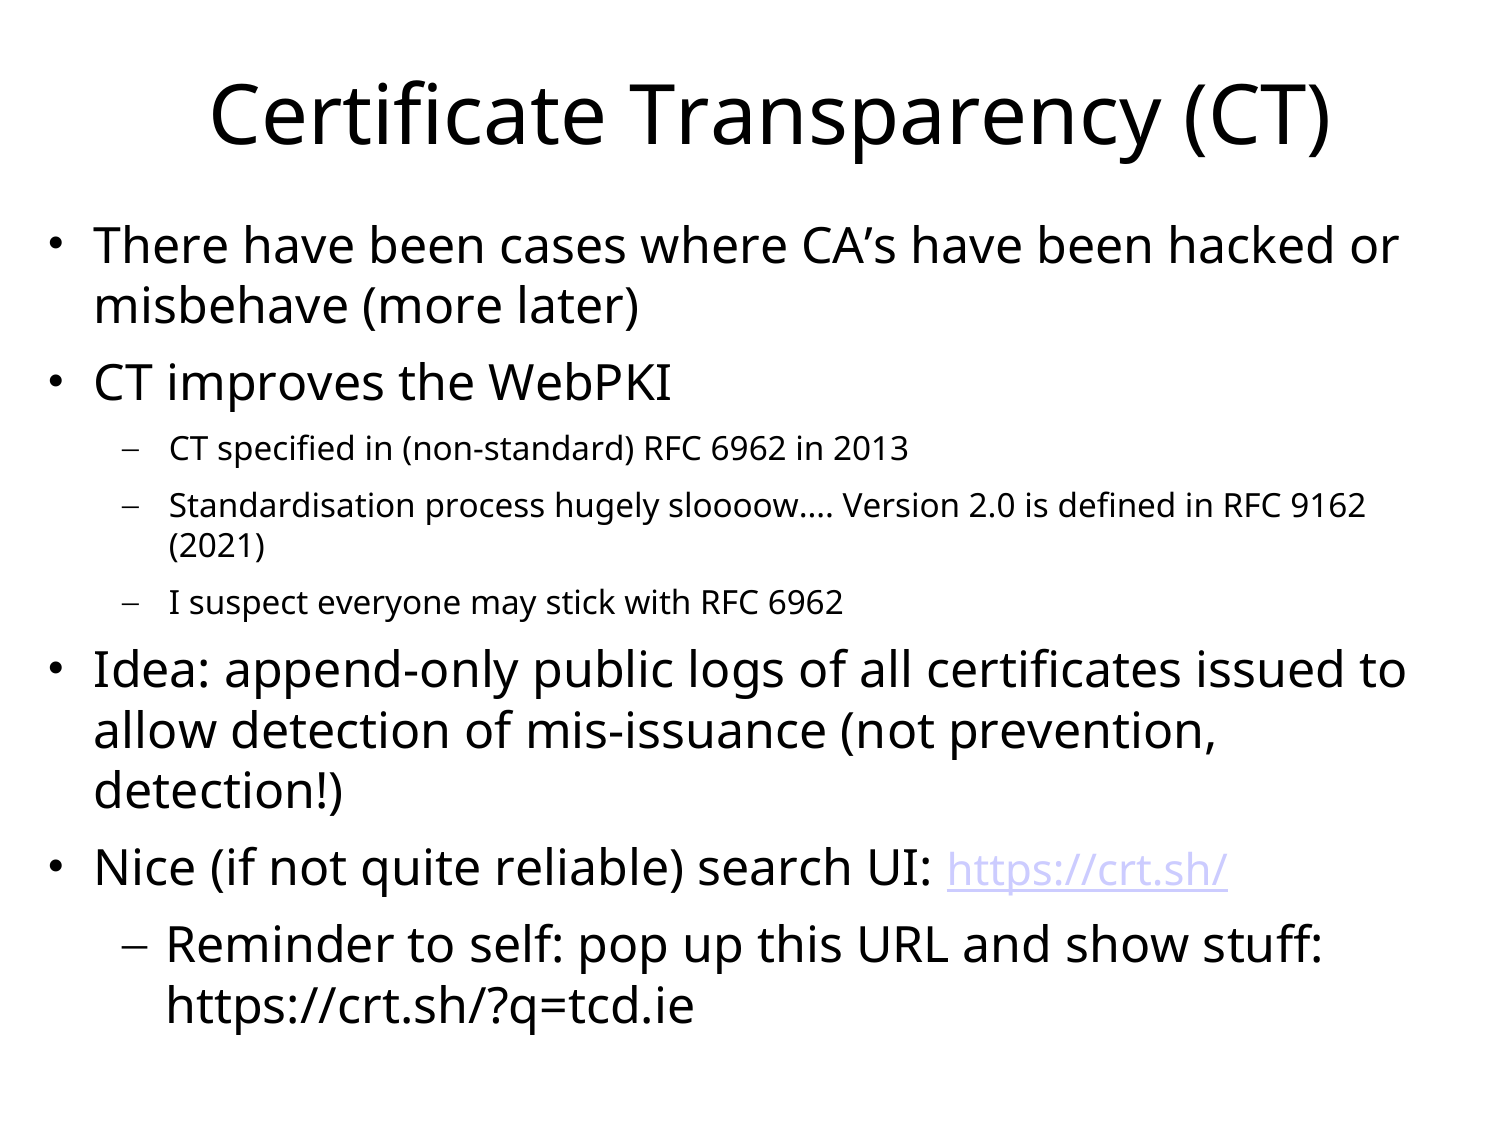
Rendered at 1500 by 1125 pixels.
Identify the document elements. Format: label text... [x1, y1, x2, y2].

text_box Certificate Transparency (CT) [94, 17, 1447, 205]
text_box There have been cases where CA’s have been hacked or misbehave (more later) CT improves the WebPKI CT specified in (non-standard) RFC 6962 in 2013 Standardisation process hugely sloooow…. Version 2.0 is defined in RFC 9162 (2021) I suspect everyone may stick with RFC 6962 Idea: append-only public logs of all certificates issued to allow detection of mis-issuance (not prevention, detection!) Nice (if not quite reliable) search UI: https://crt.sh/ Reminder to self: pop up this URL and show stuff: https://crt.sh/?q=tcd.ie [47, 212, 1453, 1000]
